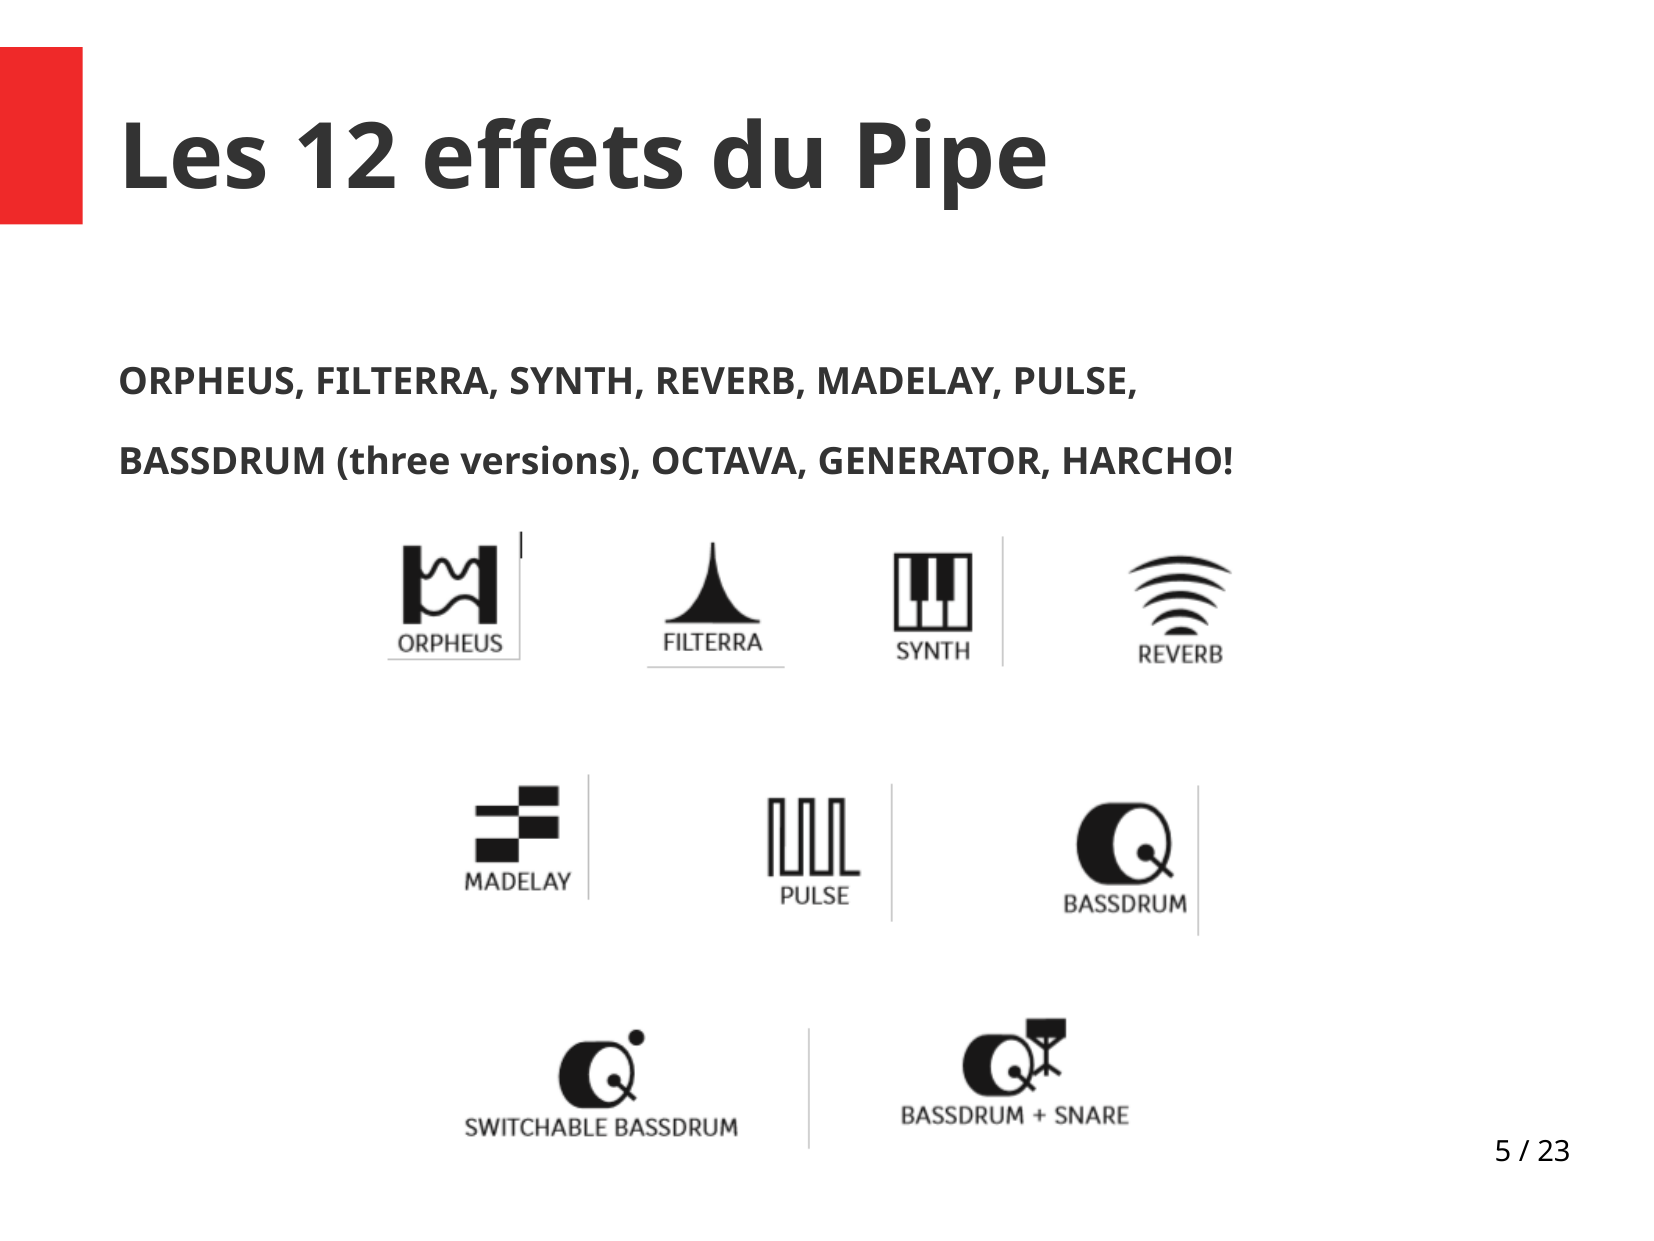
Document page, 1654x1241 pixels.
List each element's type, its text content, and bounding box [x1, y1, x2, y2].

title Les 12 effets du Pipe [118, 49, 1571, 257]
list ORPHEUS, FILTERRA, SYNTH, REVERB, MADELAY, PULSE, BASSDRUM (three versions), OCTAVA, GENERATOR, HARCHO! [118, 354, 1536, 1074]
picture [366, 521, 1304, 1182]
